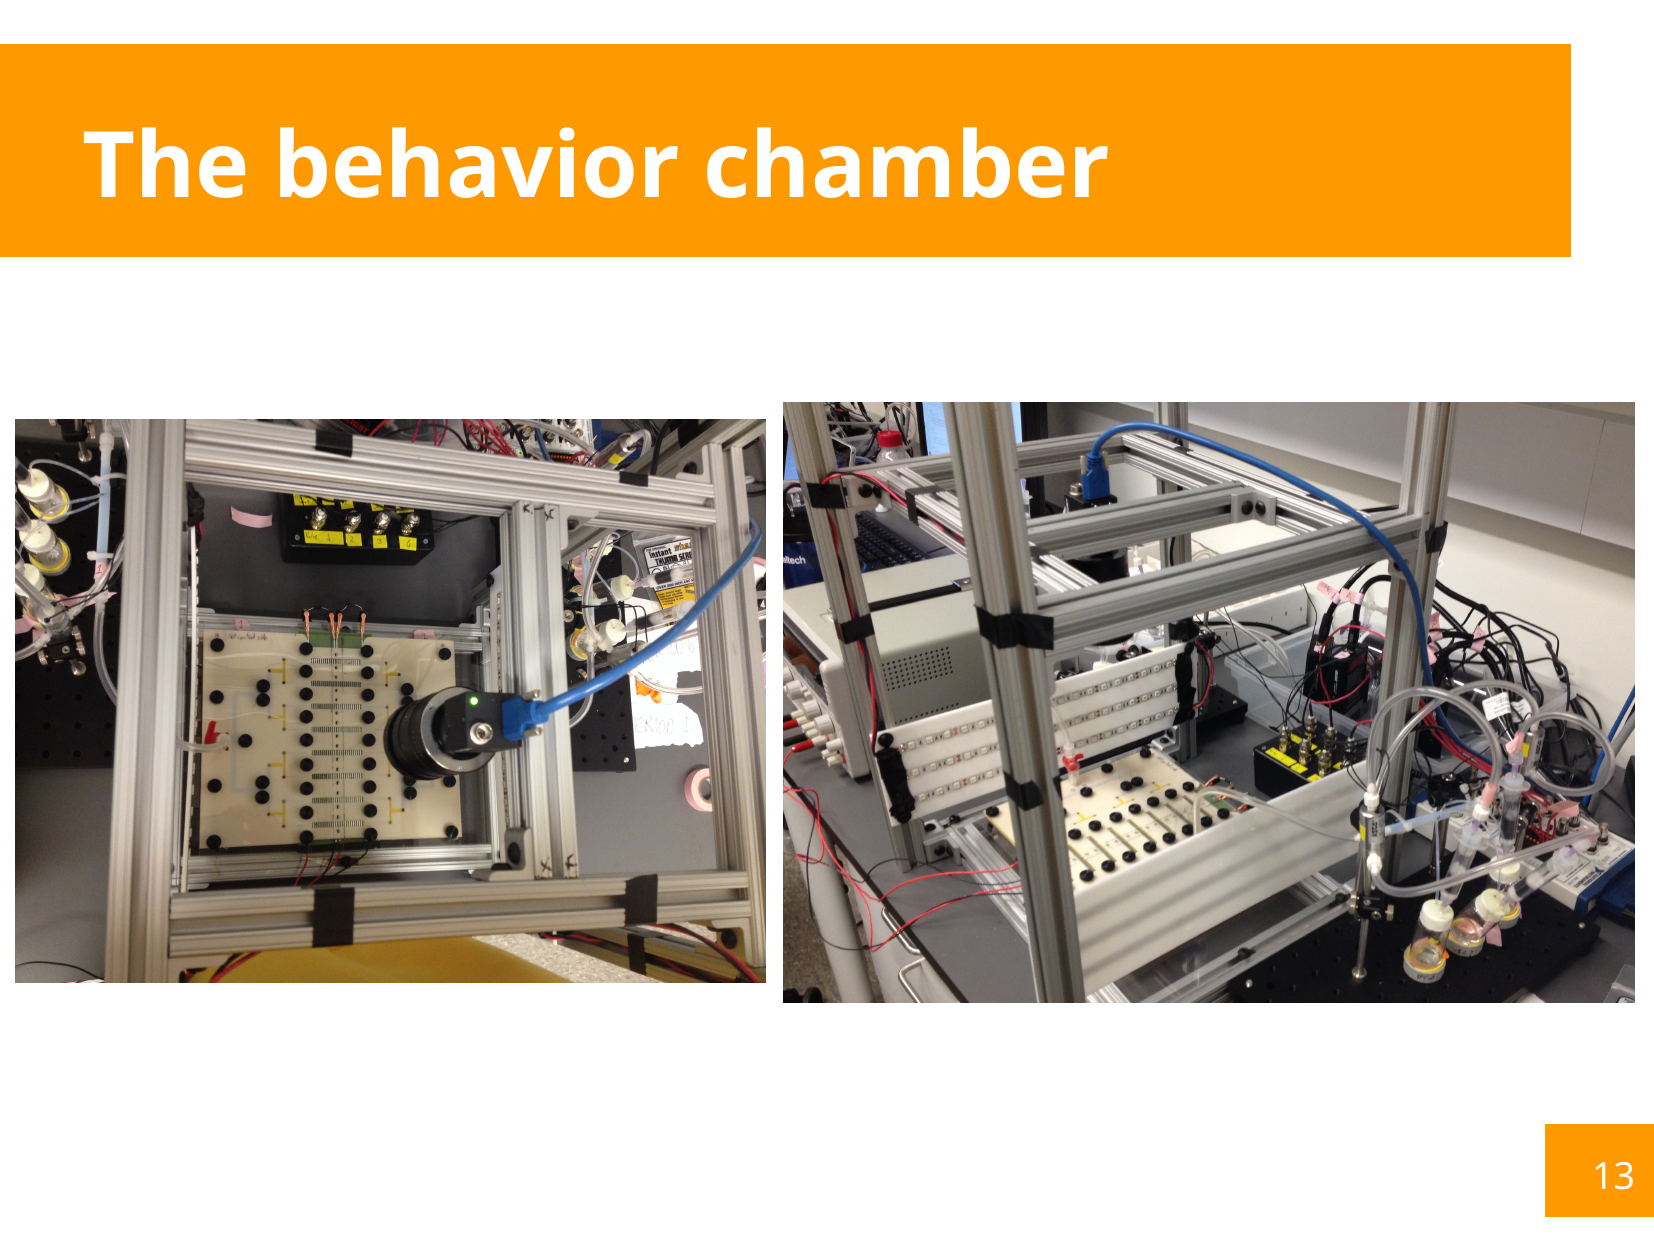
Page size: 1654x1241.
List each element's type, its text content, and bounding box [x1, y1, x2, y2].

picture [15, 419, 766, 983]
title 13 [1563, 1148, 1636, 1194]
picture [783, 402, 1636, 1003]
text_box [1545, 1124, 1654, 1217]
text_box [0, 44, 1571, 257]
title The behavior chamber [82, 49, 1571, 257]
